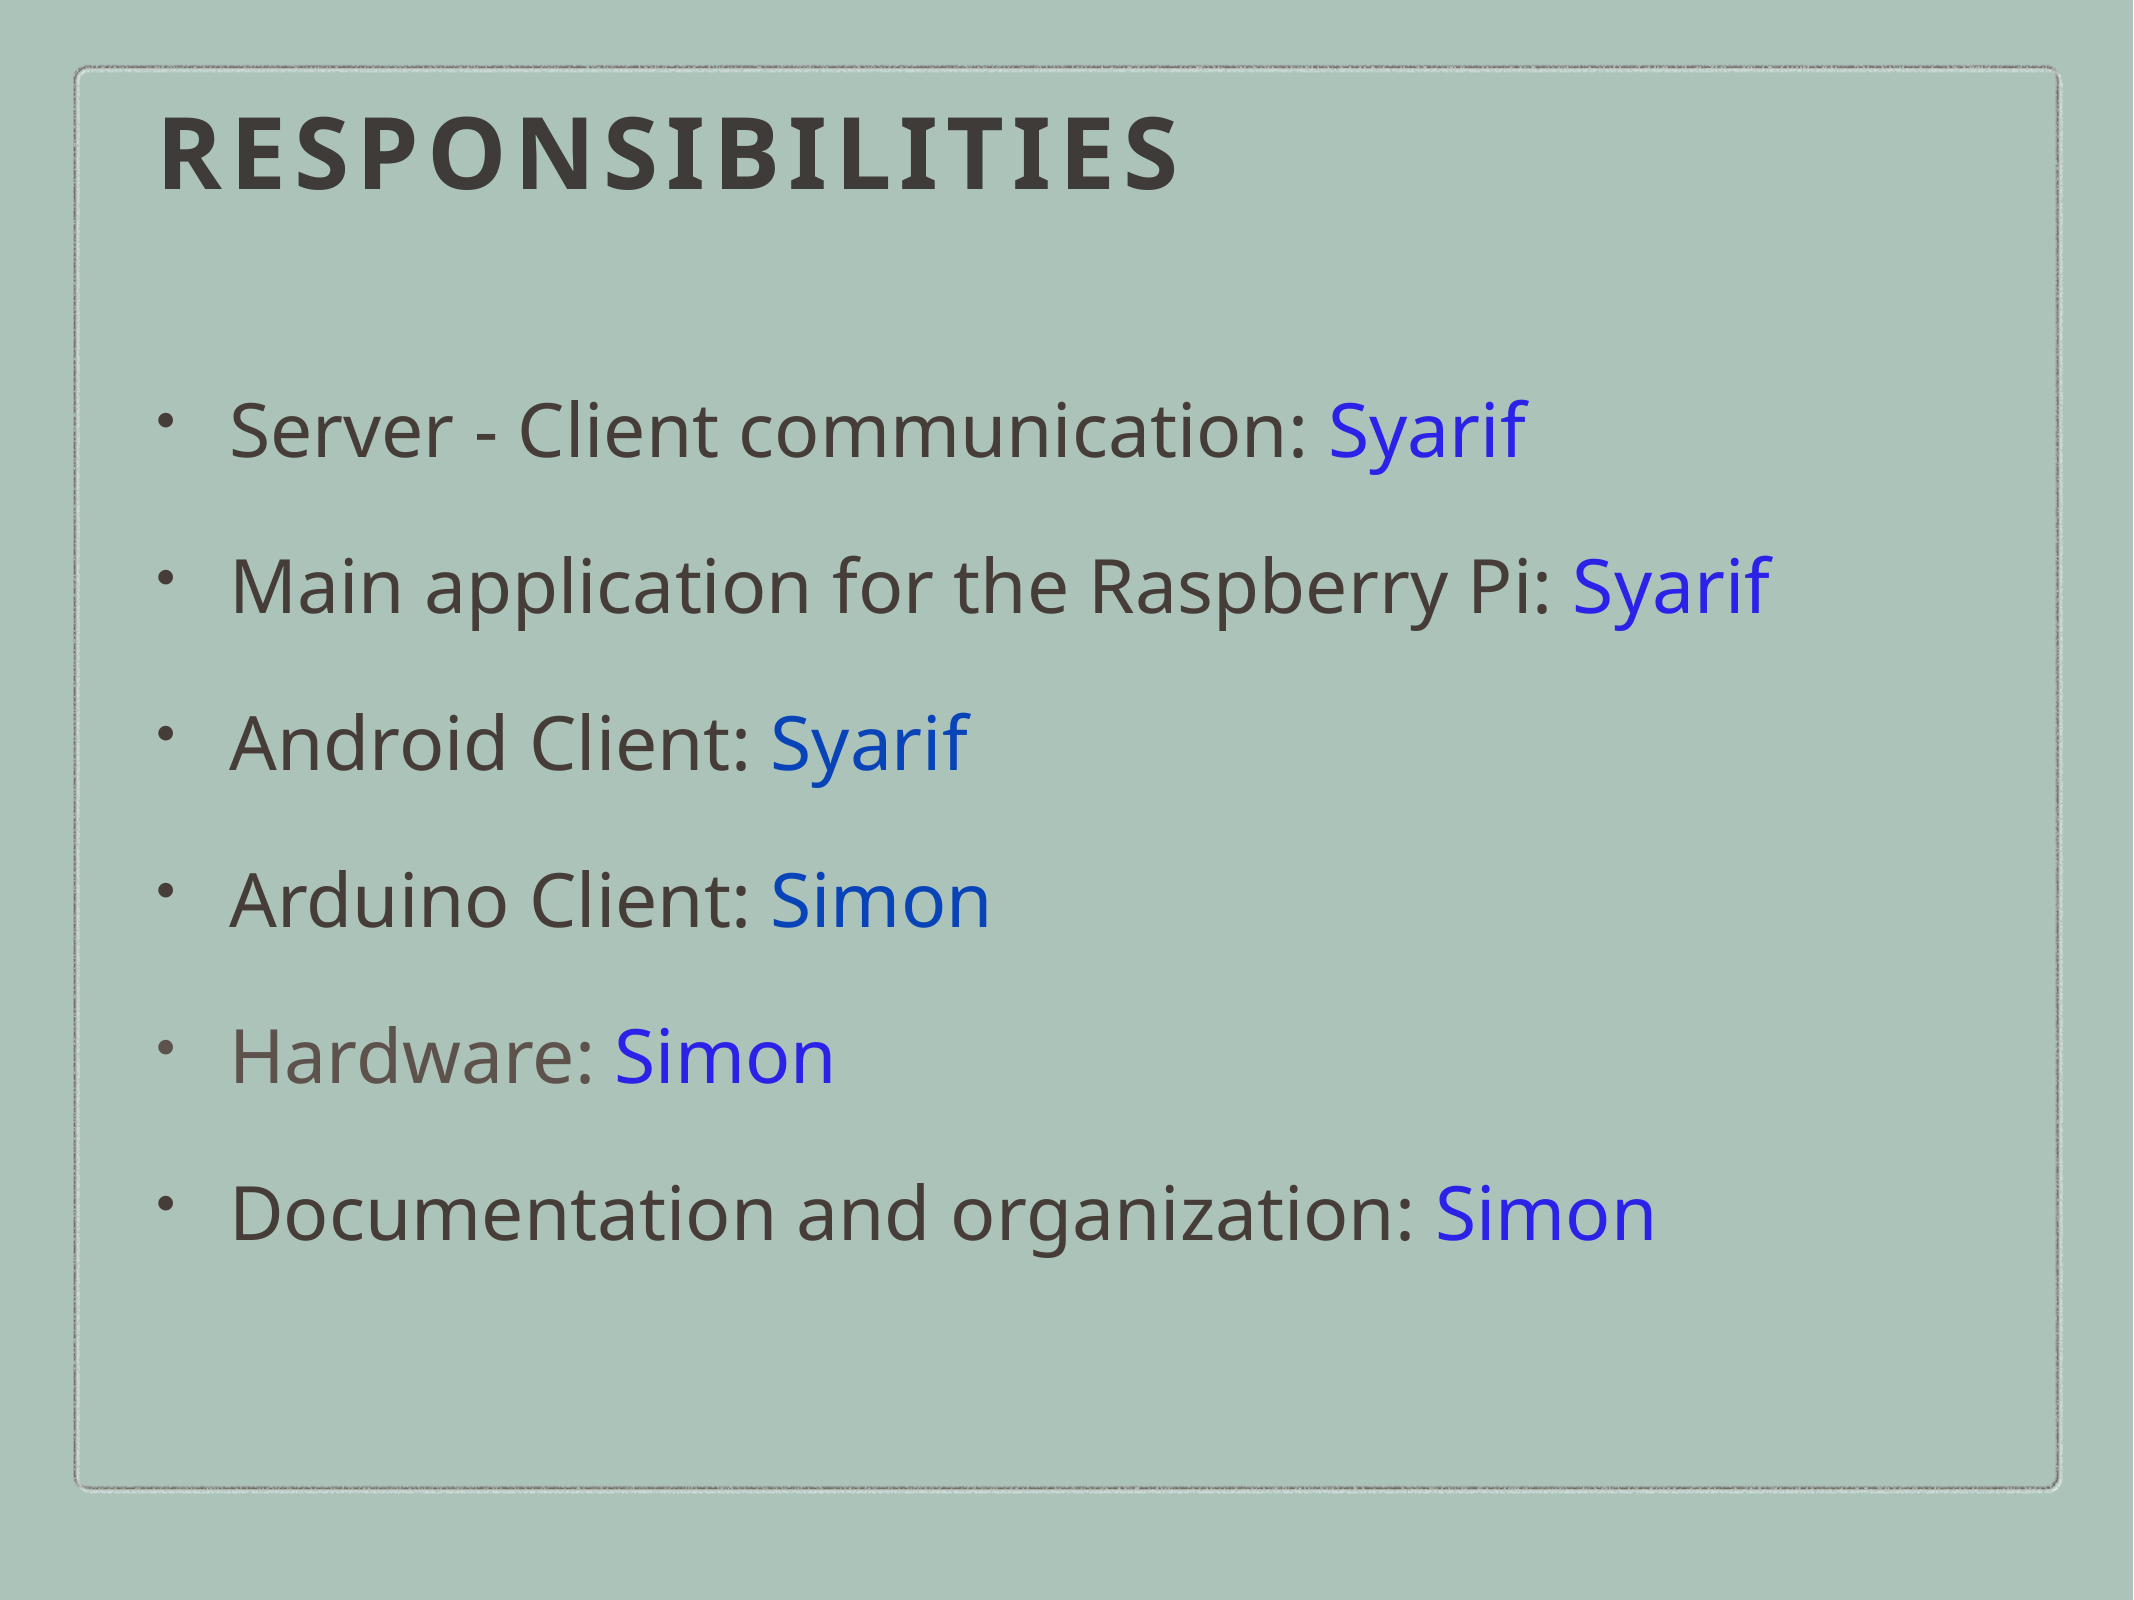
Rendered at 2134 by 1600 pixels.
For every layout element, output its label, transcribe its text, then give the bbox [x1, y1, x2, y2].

picture [64, 58, 2069, 1498]
title Responsibilities [147, 104, 1986, 329]
list Server - Client communication: Syarif Main application for the Raspberry Pi: Syarif Android Client: Syarif Arduino Client: Simon Hardware: Simon Documentation and organization: Simon [147, 329, 1986, 1309]
